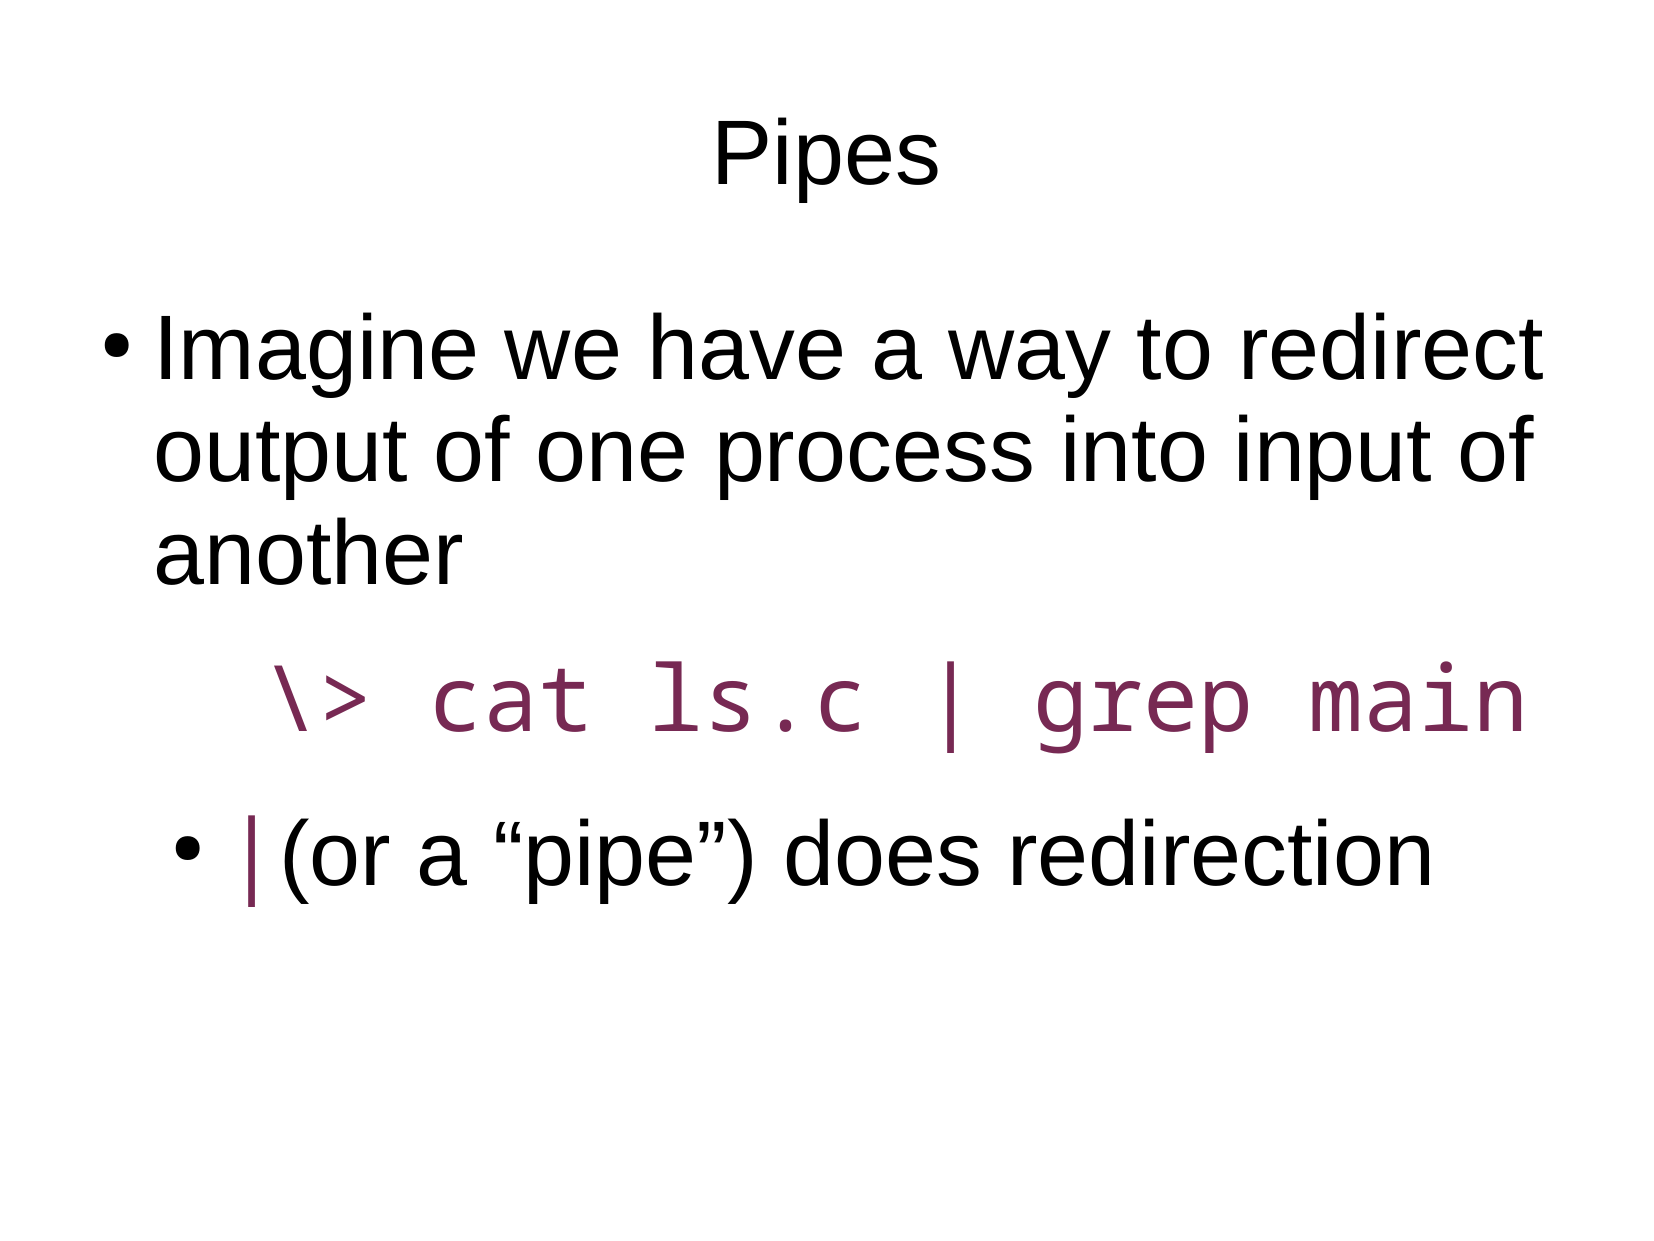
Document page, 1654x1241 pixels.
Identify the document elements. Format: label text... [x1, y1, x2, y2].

title Pipes [82, 49, 1571, 257]
list Imagine we have a way to redirect output of one process into input of another \> cat ls.c | grep main |(or a “pipe”) does redirection [82, 296, 1571, 1206]
